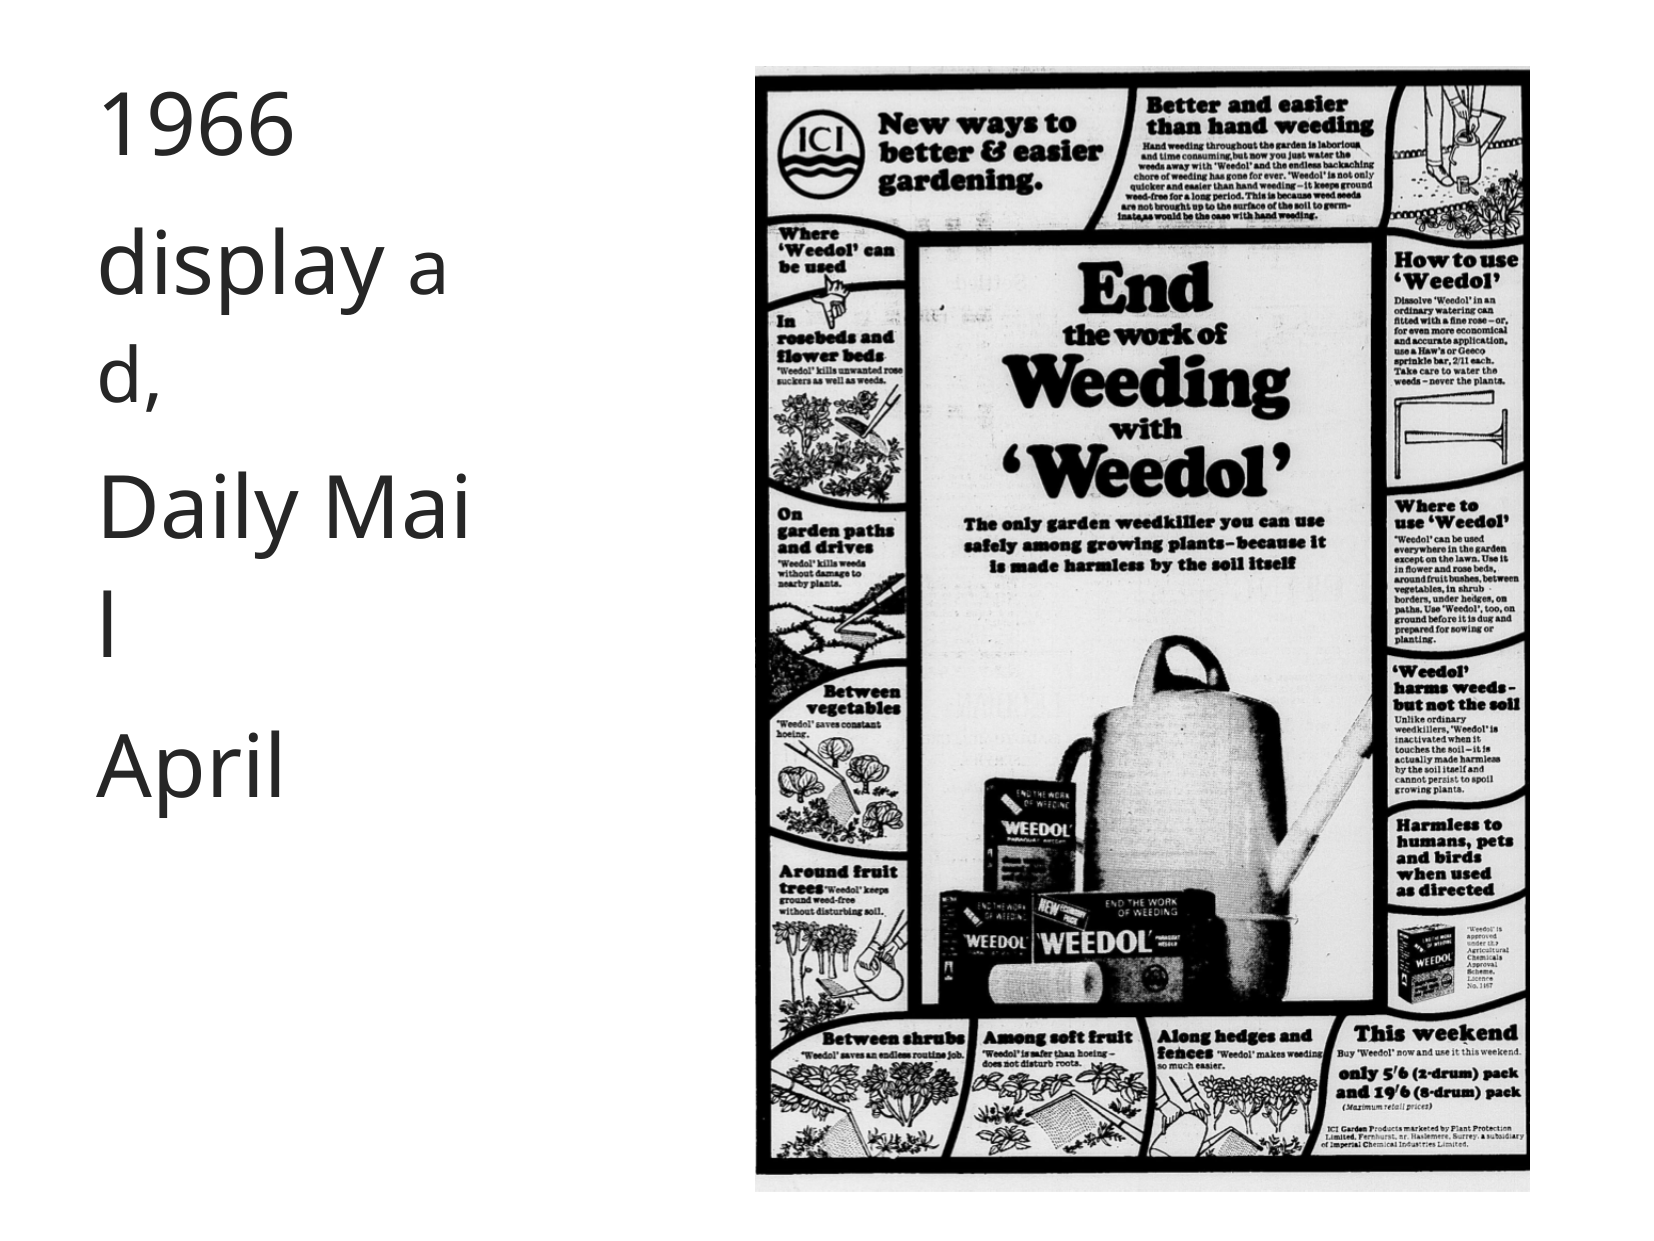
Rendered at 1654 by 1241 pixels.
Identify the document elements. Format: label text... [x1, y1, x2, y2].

text_box 1966 display ad, Daily Mail April [81, 54, 497, 520]
picture [755, 66, 1530, 1193]
